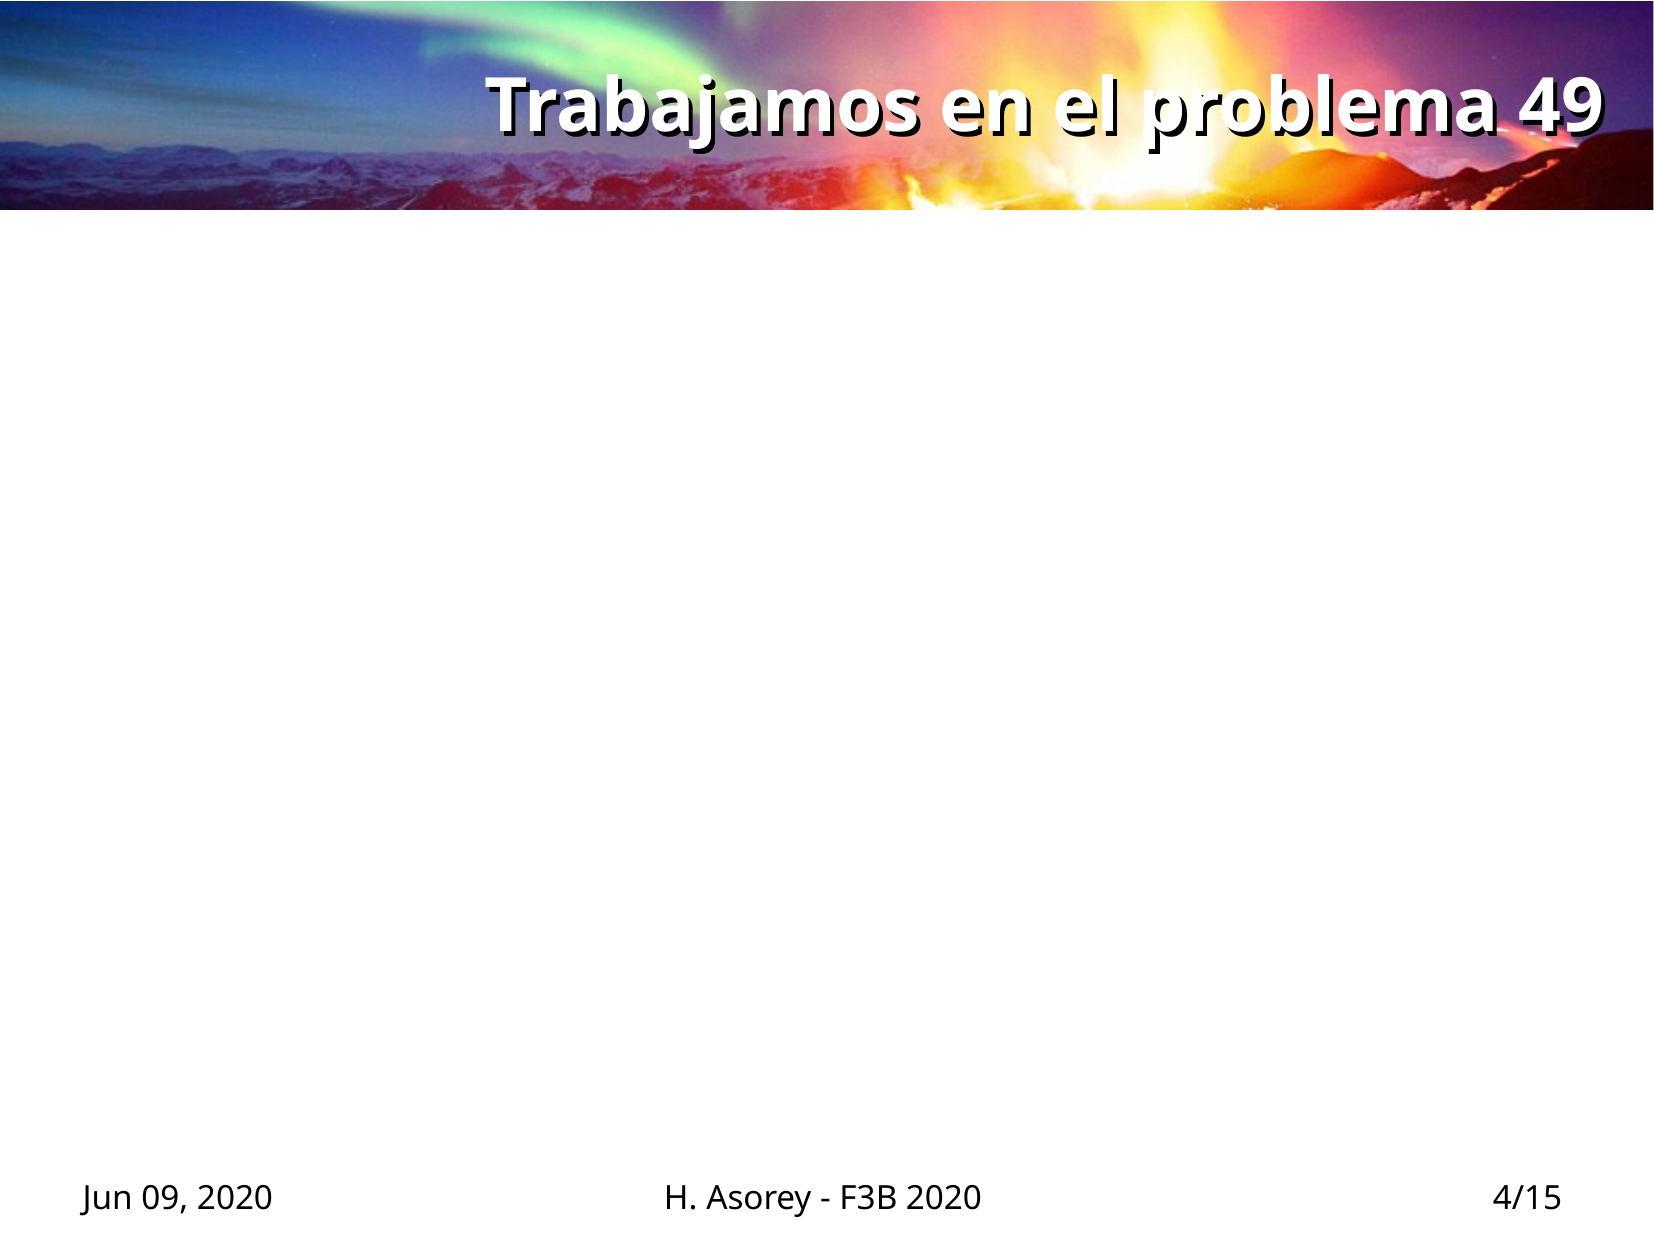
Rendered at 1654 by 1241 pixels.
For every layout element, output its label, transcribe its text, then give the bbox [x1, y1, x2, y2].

picture [0, 1, 1654, 210]
title Trabajamos en el problema 49 [45, 15, 1606, 191]
